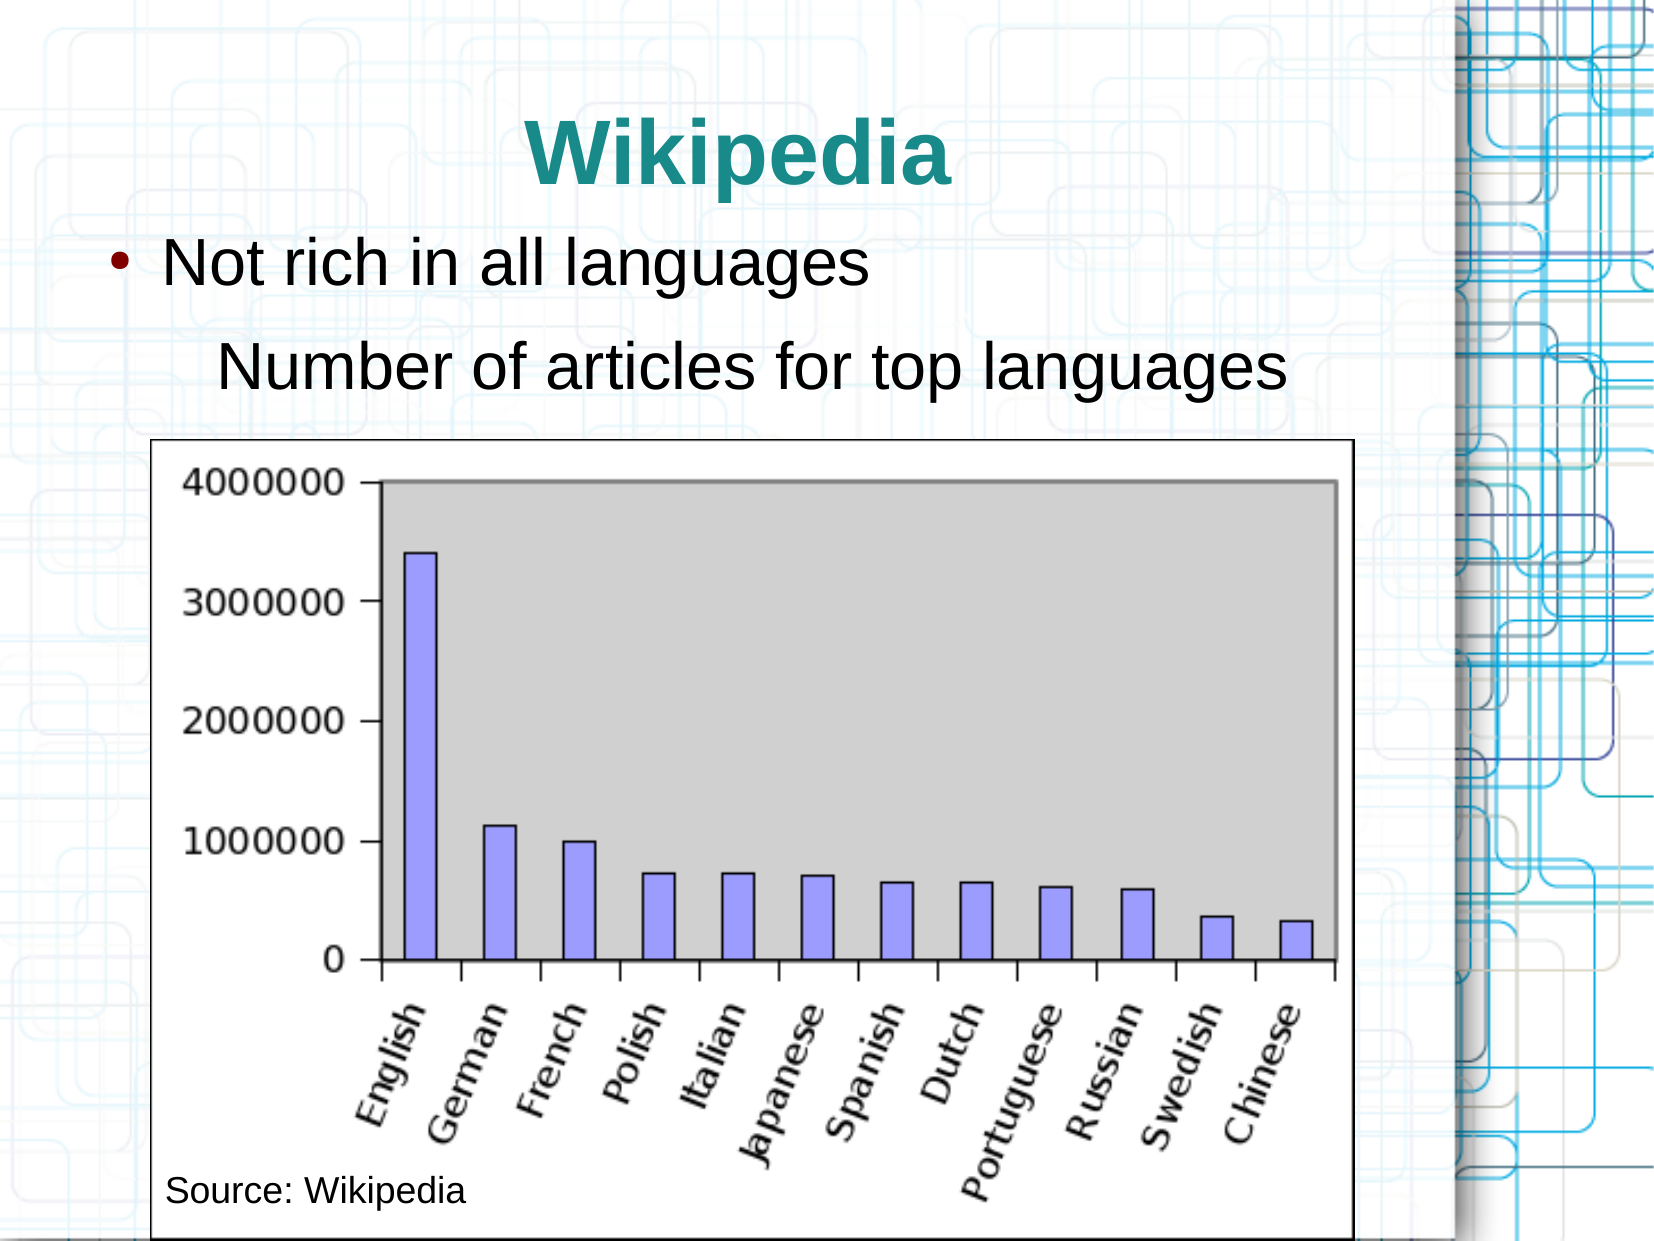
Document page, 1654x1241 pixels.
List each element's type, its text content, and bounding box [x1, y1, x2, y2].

title Wikipedia [59, 56, 1418, 250]
picture [0, 0, 1654, 1241]
text_box Source: Wikipedia [150, 1162, 601, 1220]
list Not rich in all languages Number of articles for top languages [90, 225, 1426, 1029]
